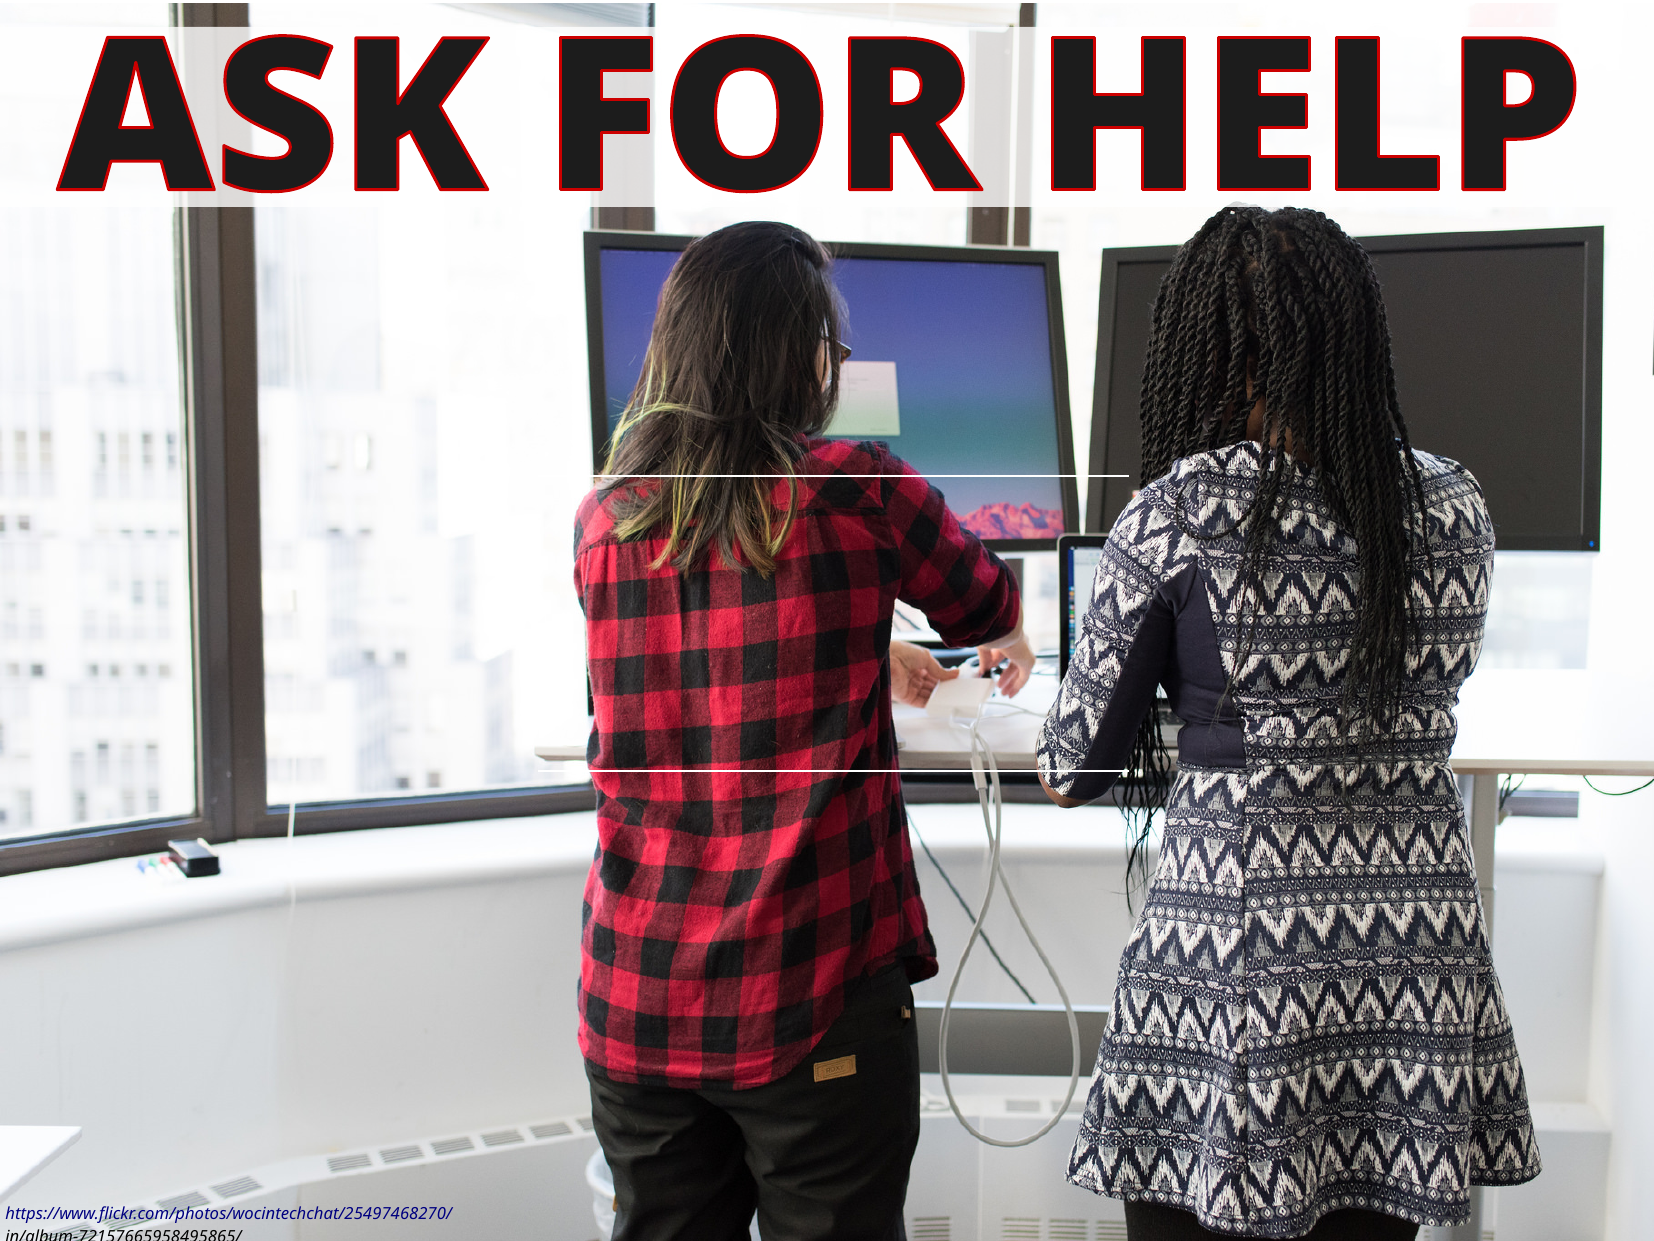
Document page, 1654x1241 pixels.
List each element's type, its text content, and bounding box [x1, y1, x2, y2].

text_box ASK FOR HELP [671, 35, 822, 192]
picture [0, 207, 1654, 1241]
text_box ASK FOR HELP [223, 35, 333, 192]
text_box ASK FOR HELP [849, 37, 983, 190]
text_box ASK FOR HELP [355, 37, 489, 190]
text_box https://www.flickr.com/photos/wocintechchat/25497468270/ in/album-72157665958495865/ [0, 1194, 1486, 1241]
text_box ASK FOR HELP [1462, 37, 1575, 190]
text_box ASK FOR HELP [560, 37, 652, 190]
text_box ASK FOR HELP [1052, 37, 1185, 190]
text_box ASK FOR HELP [1336, 37, 1439, 190]
text_box ASK FOR HELP [1218, 37, 1310, 190]
text_box ASK FOR HELP [57, 37, 215, 190]
text_box [0, 26, 1654, 207]
picture [0, 3, 1654, 26]
